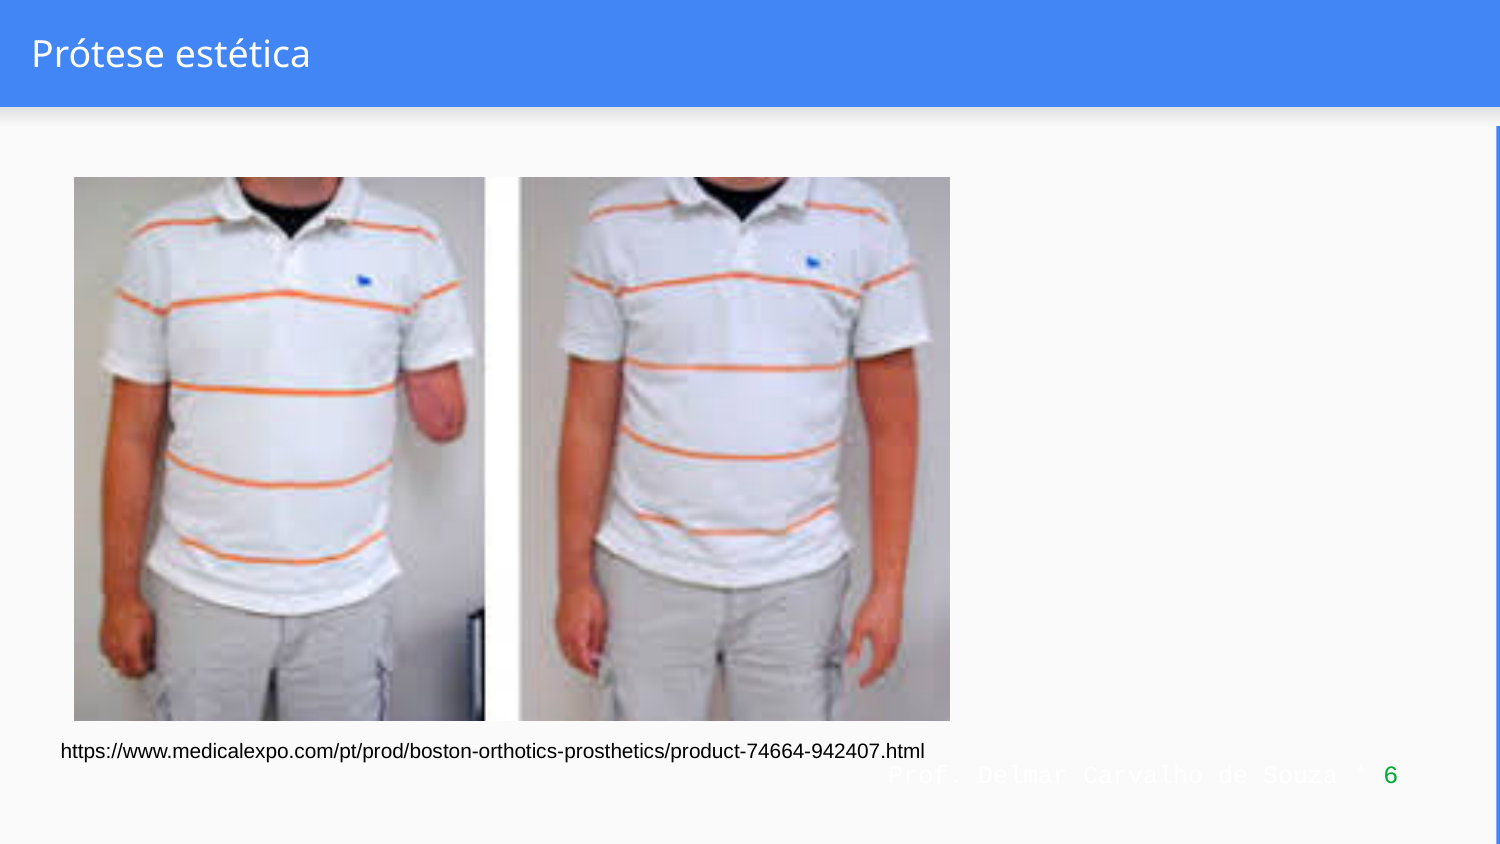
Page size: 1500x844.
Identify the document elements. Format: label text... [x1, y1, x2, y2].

title Prótese estética [16, 2, 1464, 102]
text_box Ortese de reciprocação RECIPROCATION GAIT ORTHOSES (RGO) [40, 152, 615, 780]
picture [74, 177, 950, 721]
text_box https://www.medicalexpo.com/pt/prod/boston-orthotics-prosthetics/product-74664-942407.html [45, 732, 945, 774]
